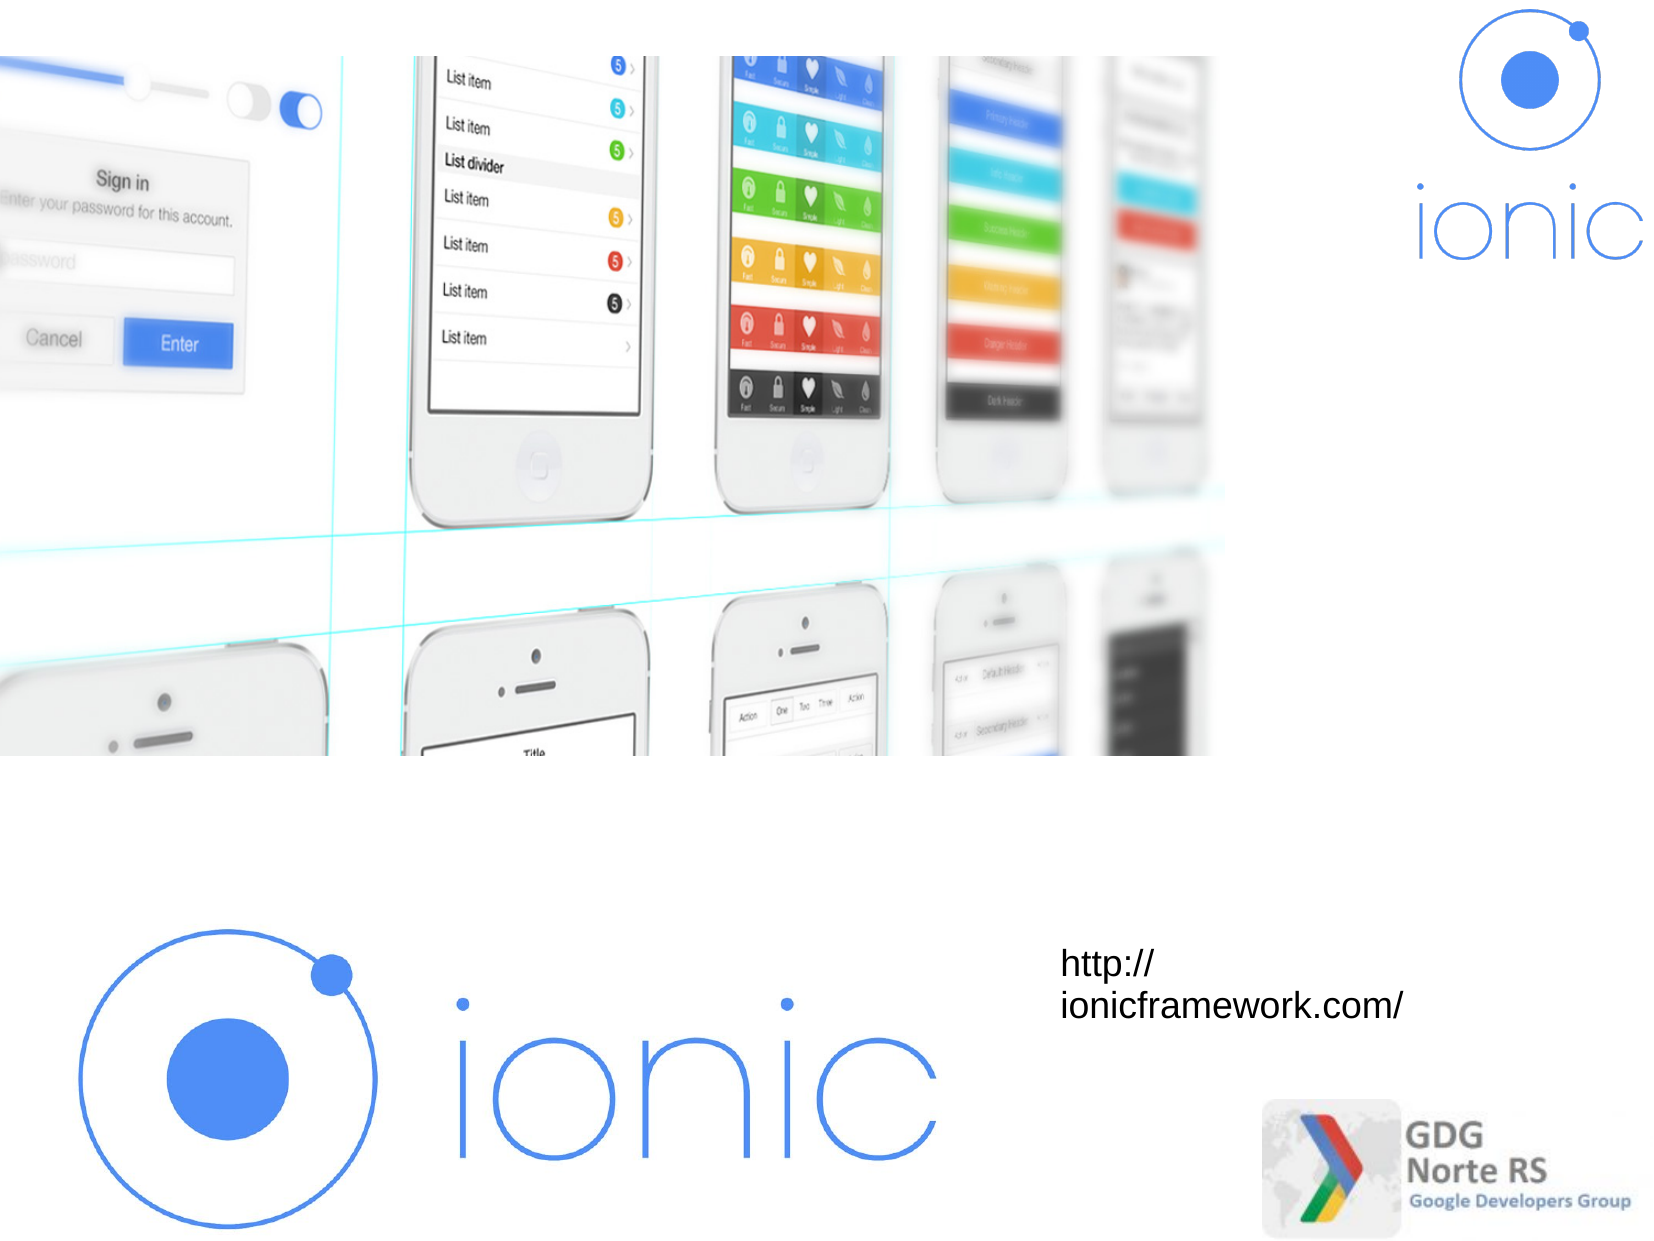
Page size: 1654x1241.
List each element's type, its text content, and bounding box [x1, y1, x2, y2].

picture [1262, 1099, 1654, 1241]
picture [1417, 9, 1643, 260]
picture [0, 56, 1225, 756]
text_box http://ionicframework.com/ [1045, 935, 1512, 993]
picture [10, 799, 1004, 1241]
